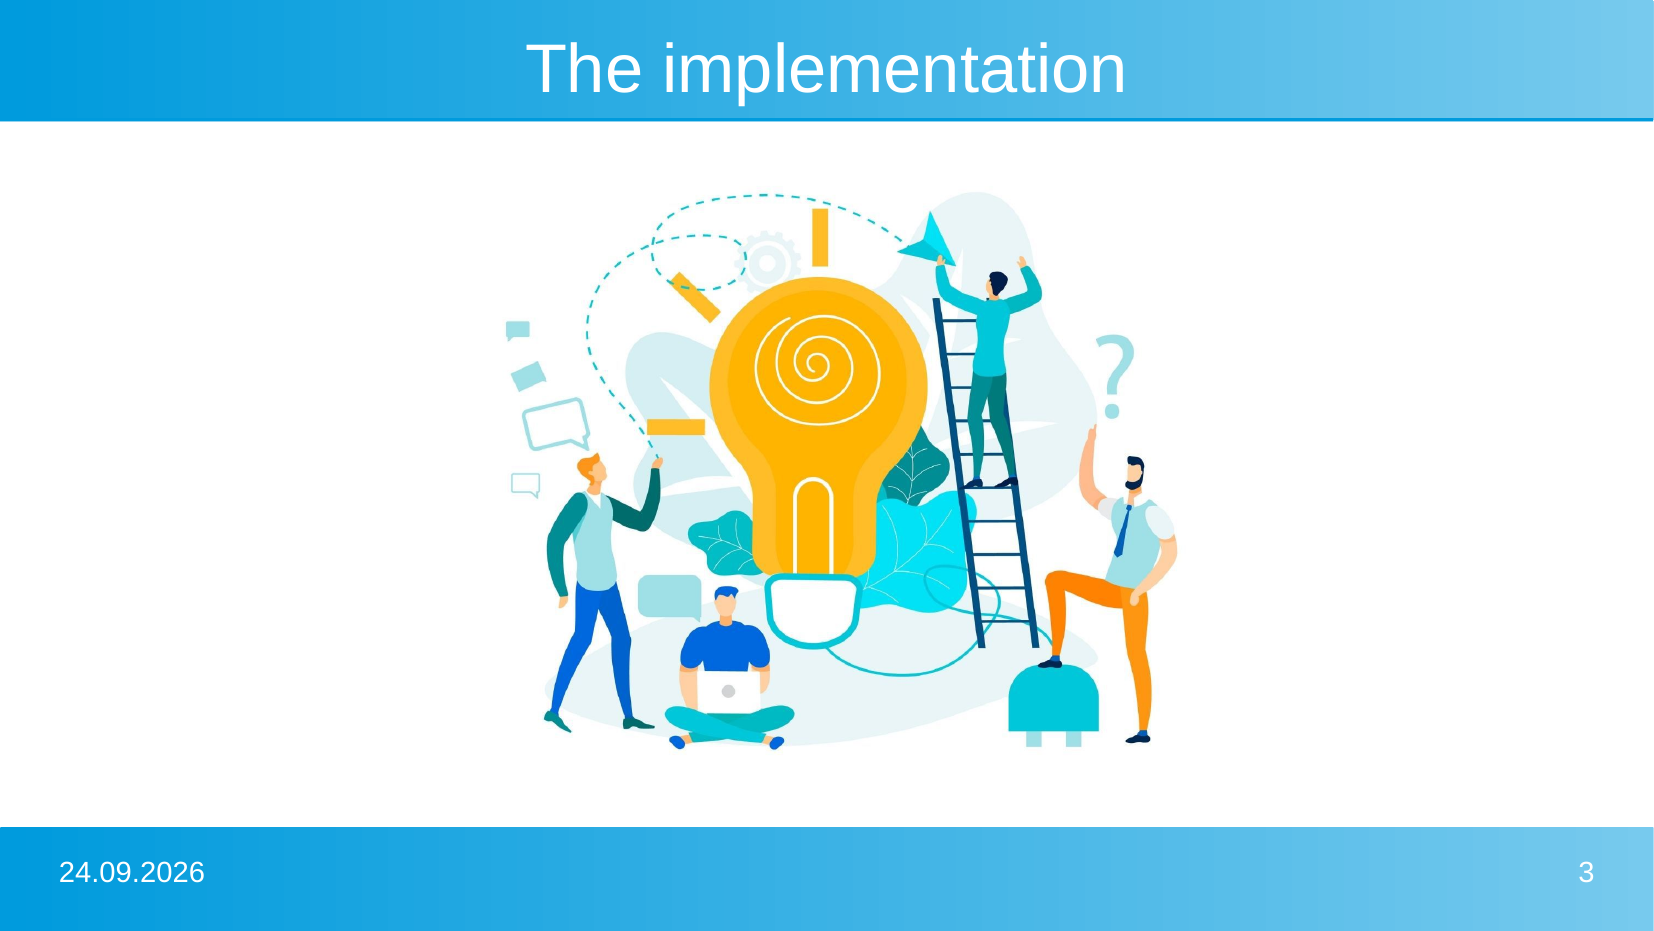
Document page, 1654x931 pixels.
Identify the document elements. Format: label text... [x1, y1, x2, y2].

title The implementation [59, 29, 1595, 108]
picture [301, 177, 1352, 768]
